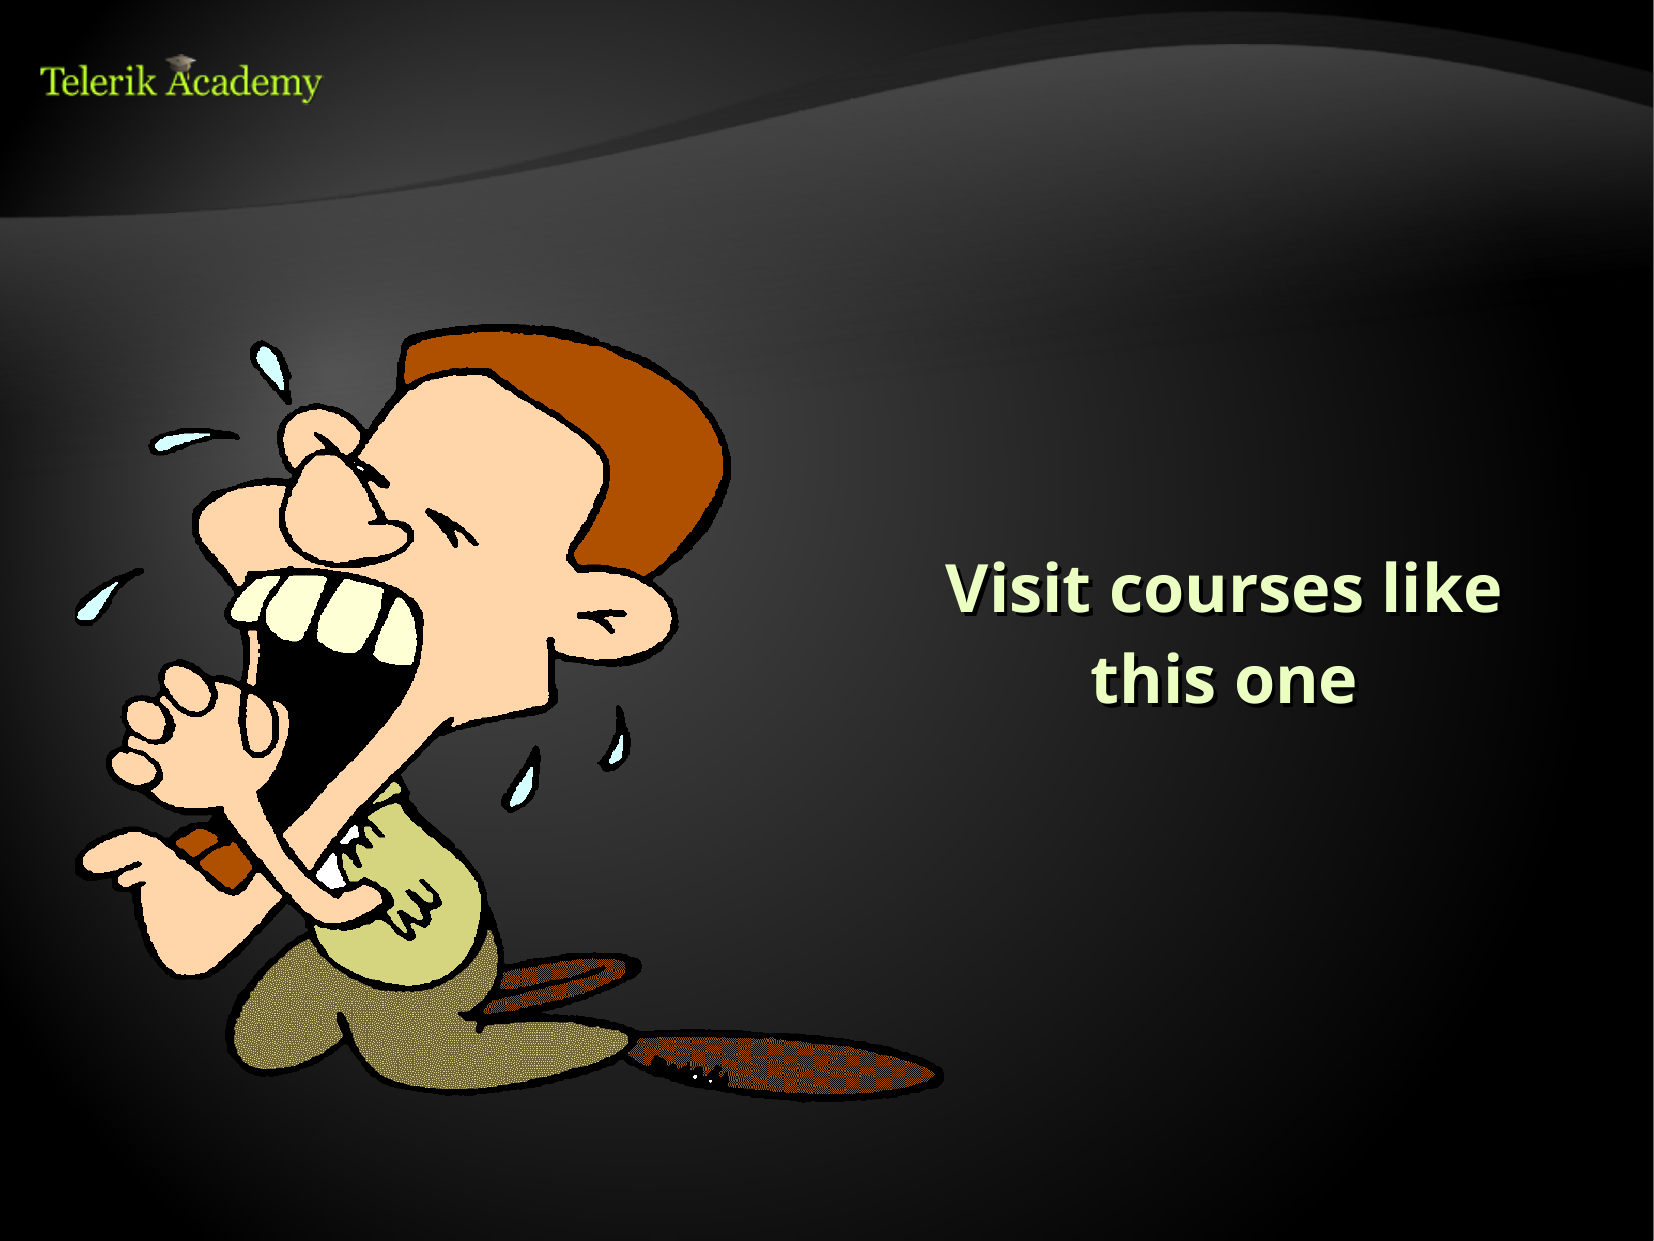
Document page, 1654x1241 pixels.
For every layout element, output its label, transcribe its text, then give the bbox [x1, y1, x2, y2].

picture [0, 0, 1654, 1241]
title Visit courses like this one [934, 274, 1516, 991]
